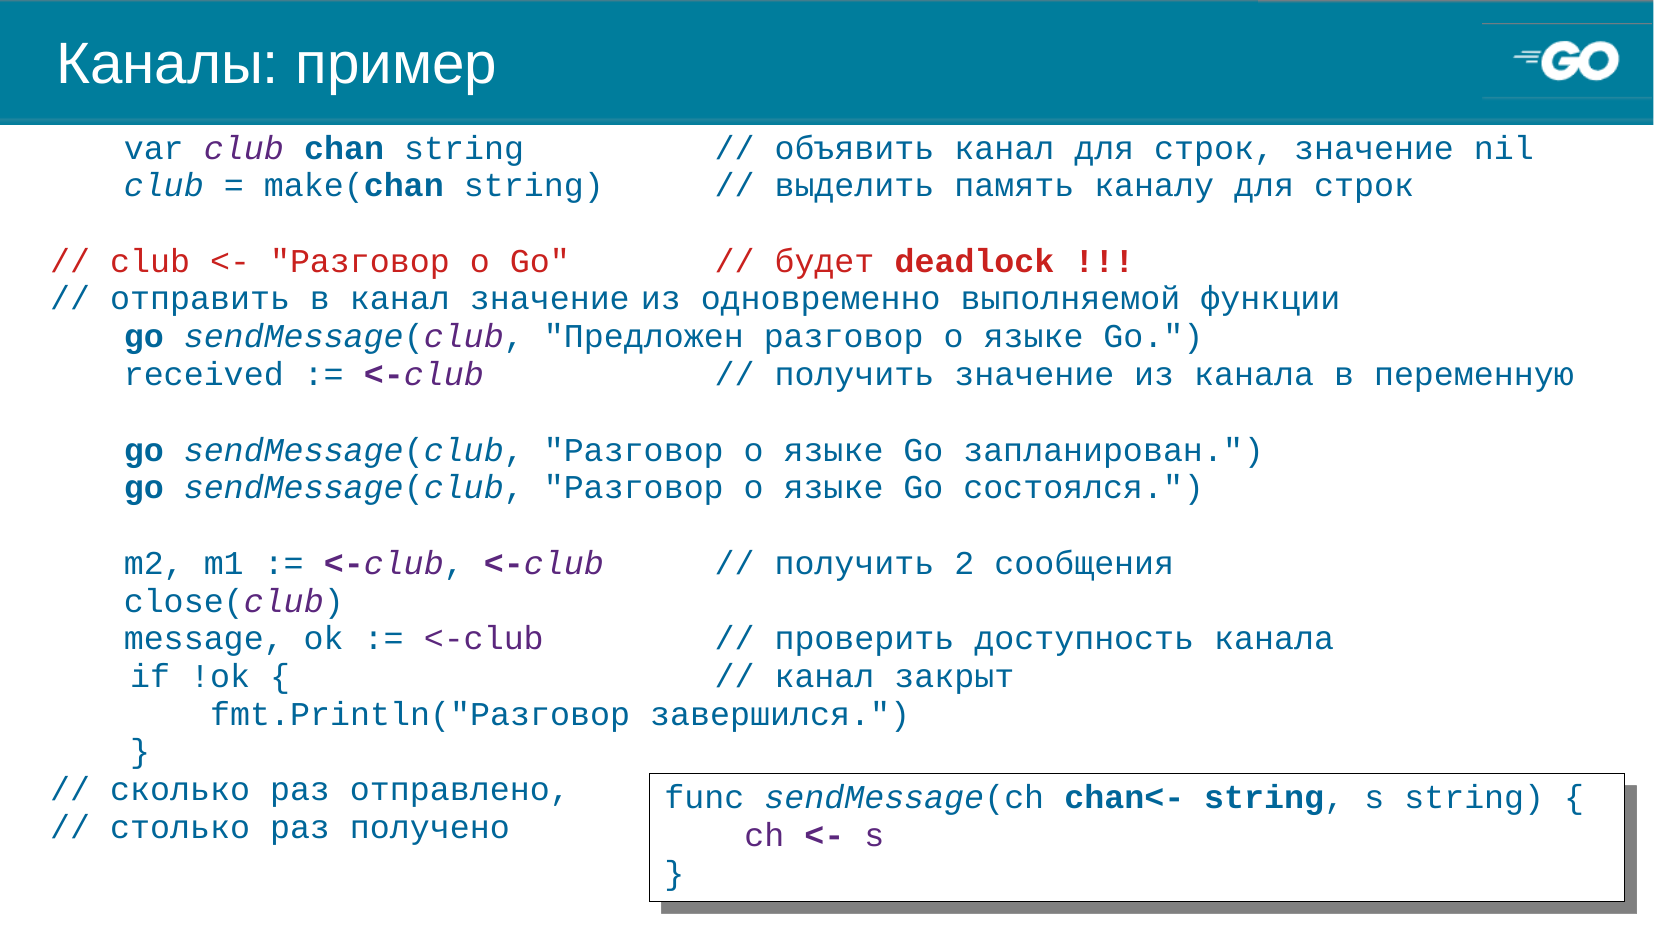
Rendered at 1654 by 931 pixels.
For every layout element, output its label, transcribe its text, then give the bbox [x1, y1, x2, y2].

text_box var club chan string // объявить канал для строк, значение nil club = make(chan string) // выделить память каналу для строк // club <- "Разговор о Go" // будет deadlock !!! // отправить в канал значение из одновременно выполняемой функции go sendMessage(club, "Предложен разговор о языке Go.") received := <-club // получить значение из канала в переменную go sendMessage(club, "Разговор о языке Go запланирован.") go sendMessage(club, "Разговор о языке Go состоялся.") m2, m1 := <-club, <-club // получить 2 сообщения close(club) message, ok := <-club // проверить доступность канала if !ok { // канал закрыт fmt.Println("Разговор завершился.") } // сколько раз отправлено, // столько раз получено [35, 124, 1619, 898]
text_box func sendMessage(ch chan<- string, s string) { ch <- s } [649, 773, 1625, 902]
picture [1542, 41, 1619, 81]
text_box Каналы: пример [41, 23, 1495, 104]
